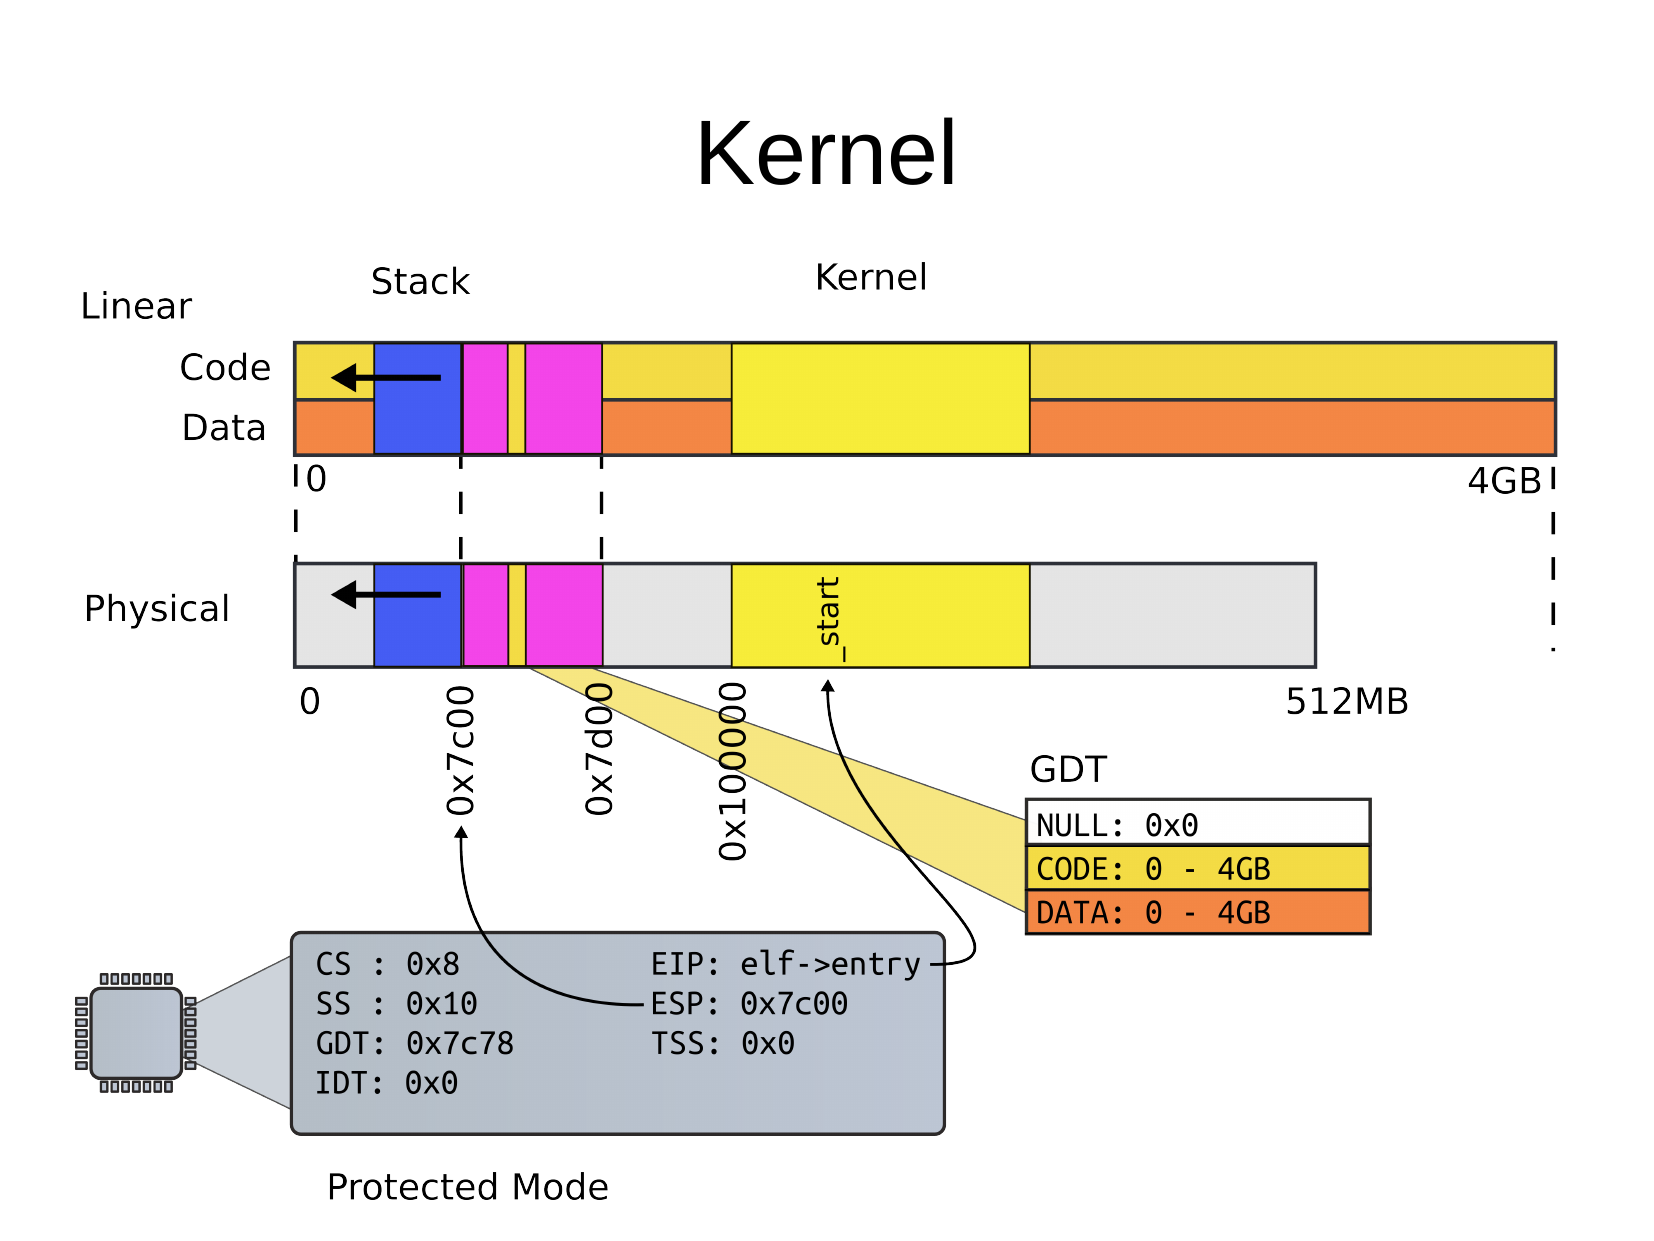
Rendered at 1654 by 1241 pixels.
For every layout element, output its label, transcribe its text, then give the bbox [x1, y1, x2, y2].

picture [75, 262, 1558, 1200]
title Kernel [82, 49, 1571, 257]
